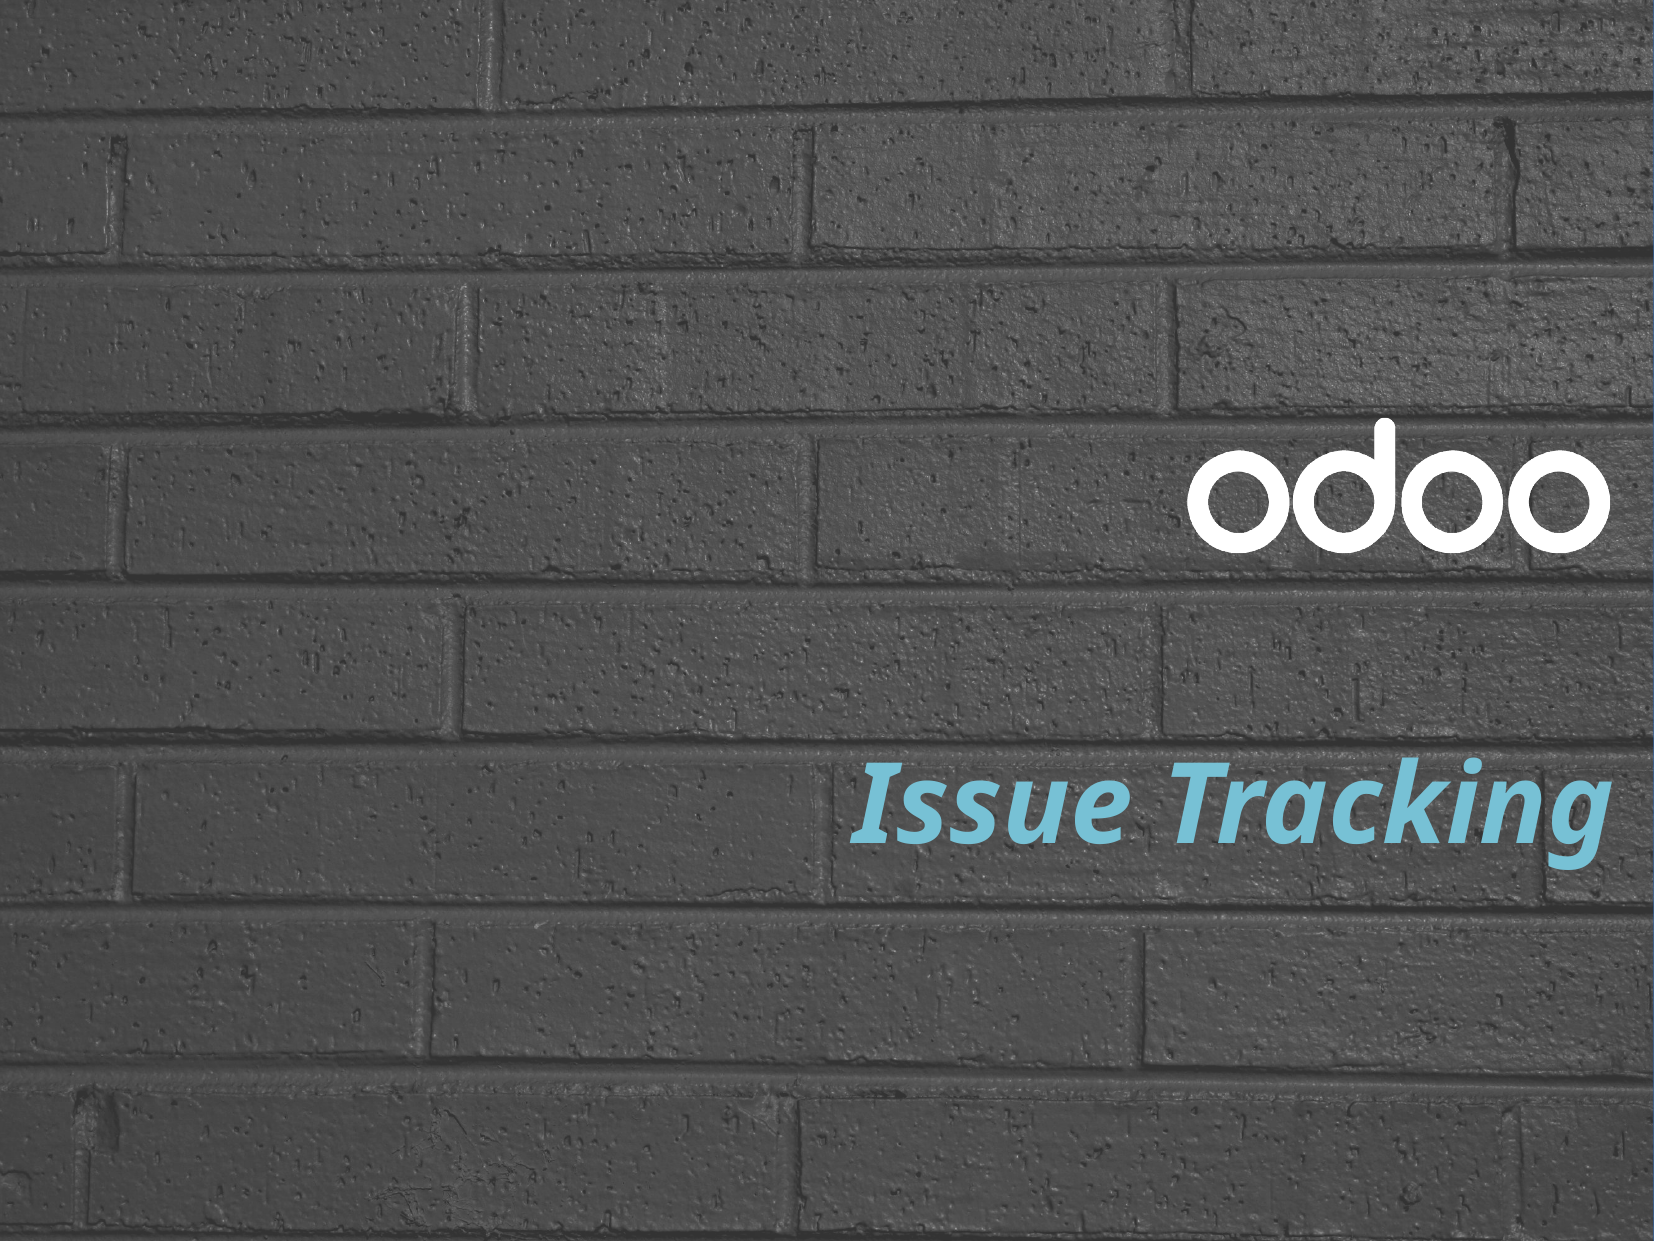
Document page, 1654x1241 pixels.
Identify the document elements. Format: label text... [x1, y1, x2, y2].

text_box Issue Tracking [0, 562, 1630, 904]
picture [0, 0, 1654, 1241]
